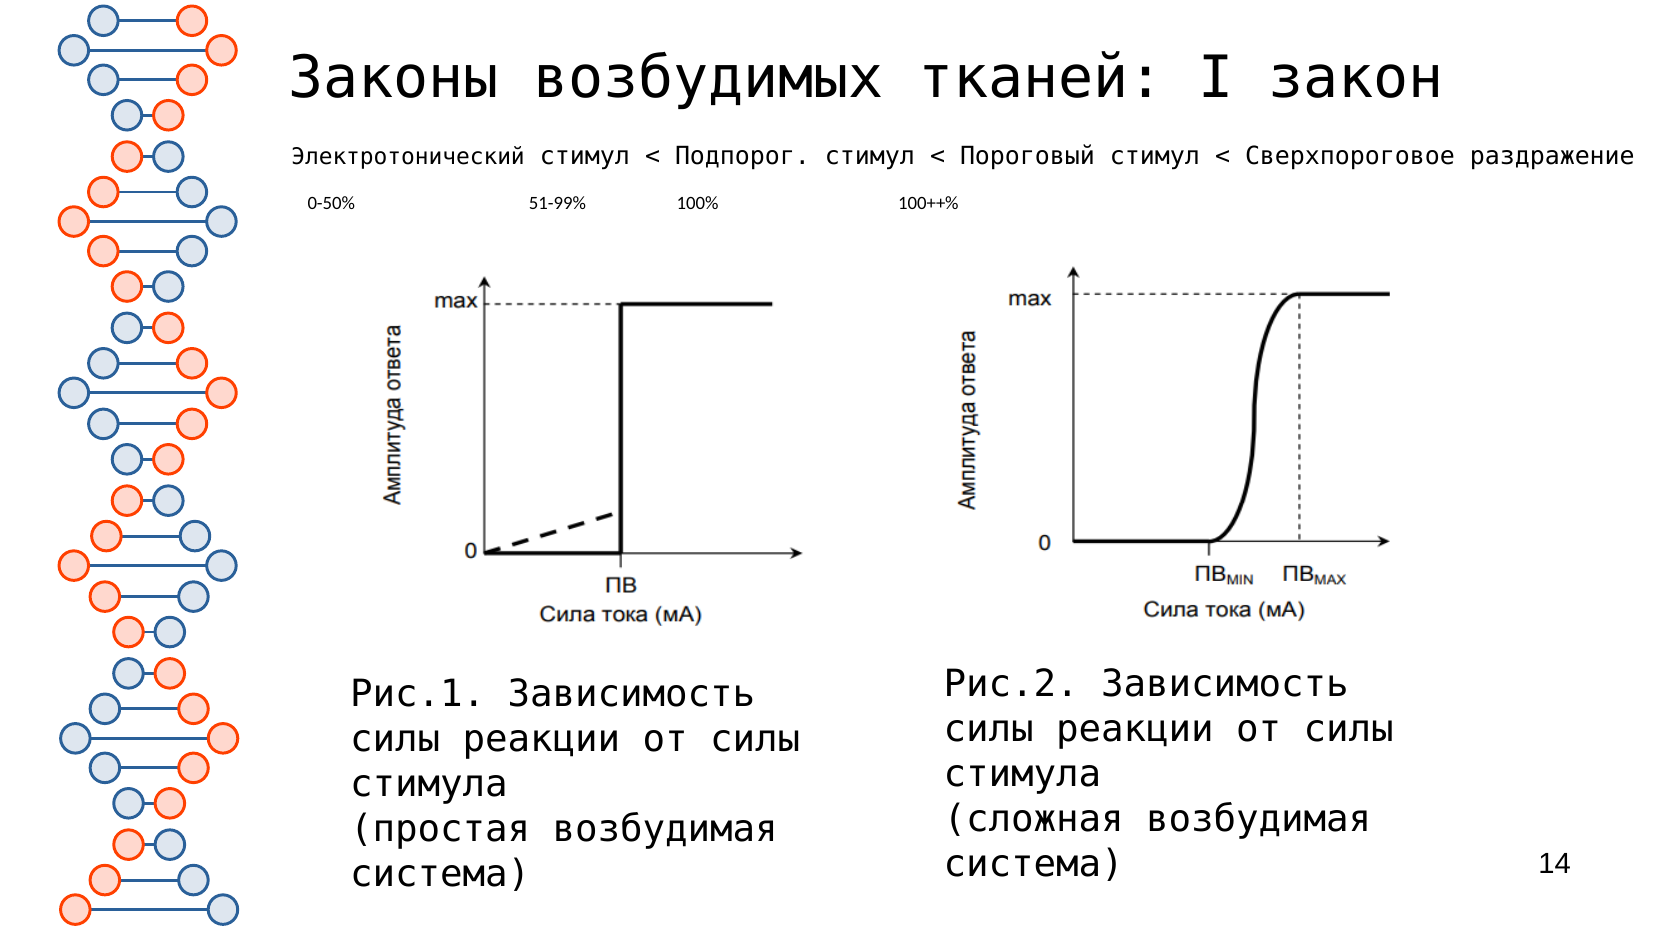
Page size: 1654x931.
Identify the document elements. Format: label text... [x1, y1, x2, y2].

picture [348, 258, 848, 656]
picture [943, 256, 1454, 643]
text_box Электротонический стимул < Подпорог. стимул < Пороговый стимул < Сверхпороговое раздражение [276, 131, 1654, 177]
text_box Рис.2. Зависимость силы реакции от силы стимула (сложная возбудимая система) [928, 651, 1468, 891]
text_box Рис.1. Зависимость силы реакции от силы стимула (простая возбудимая система) [335, 661, 846, 902]
title Законы возбудимых тканей: I закон [273, 18, 1654, 140]
text_box 0-50% 51-99% 100% 100++% [292, 183, 1635, 221]
